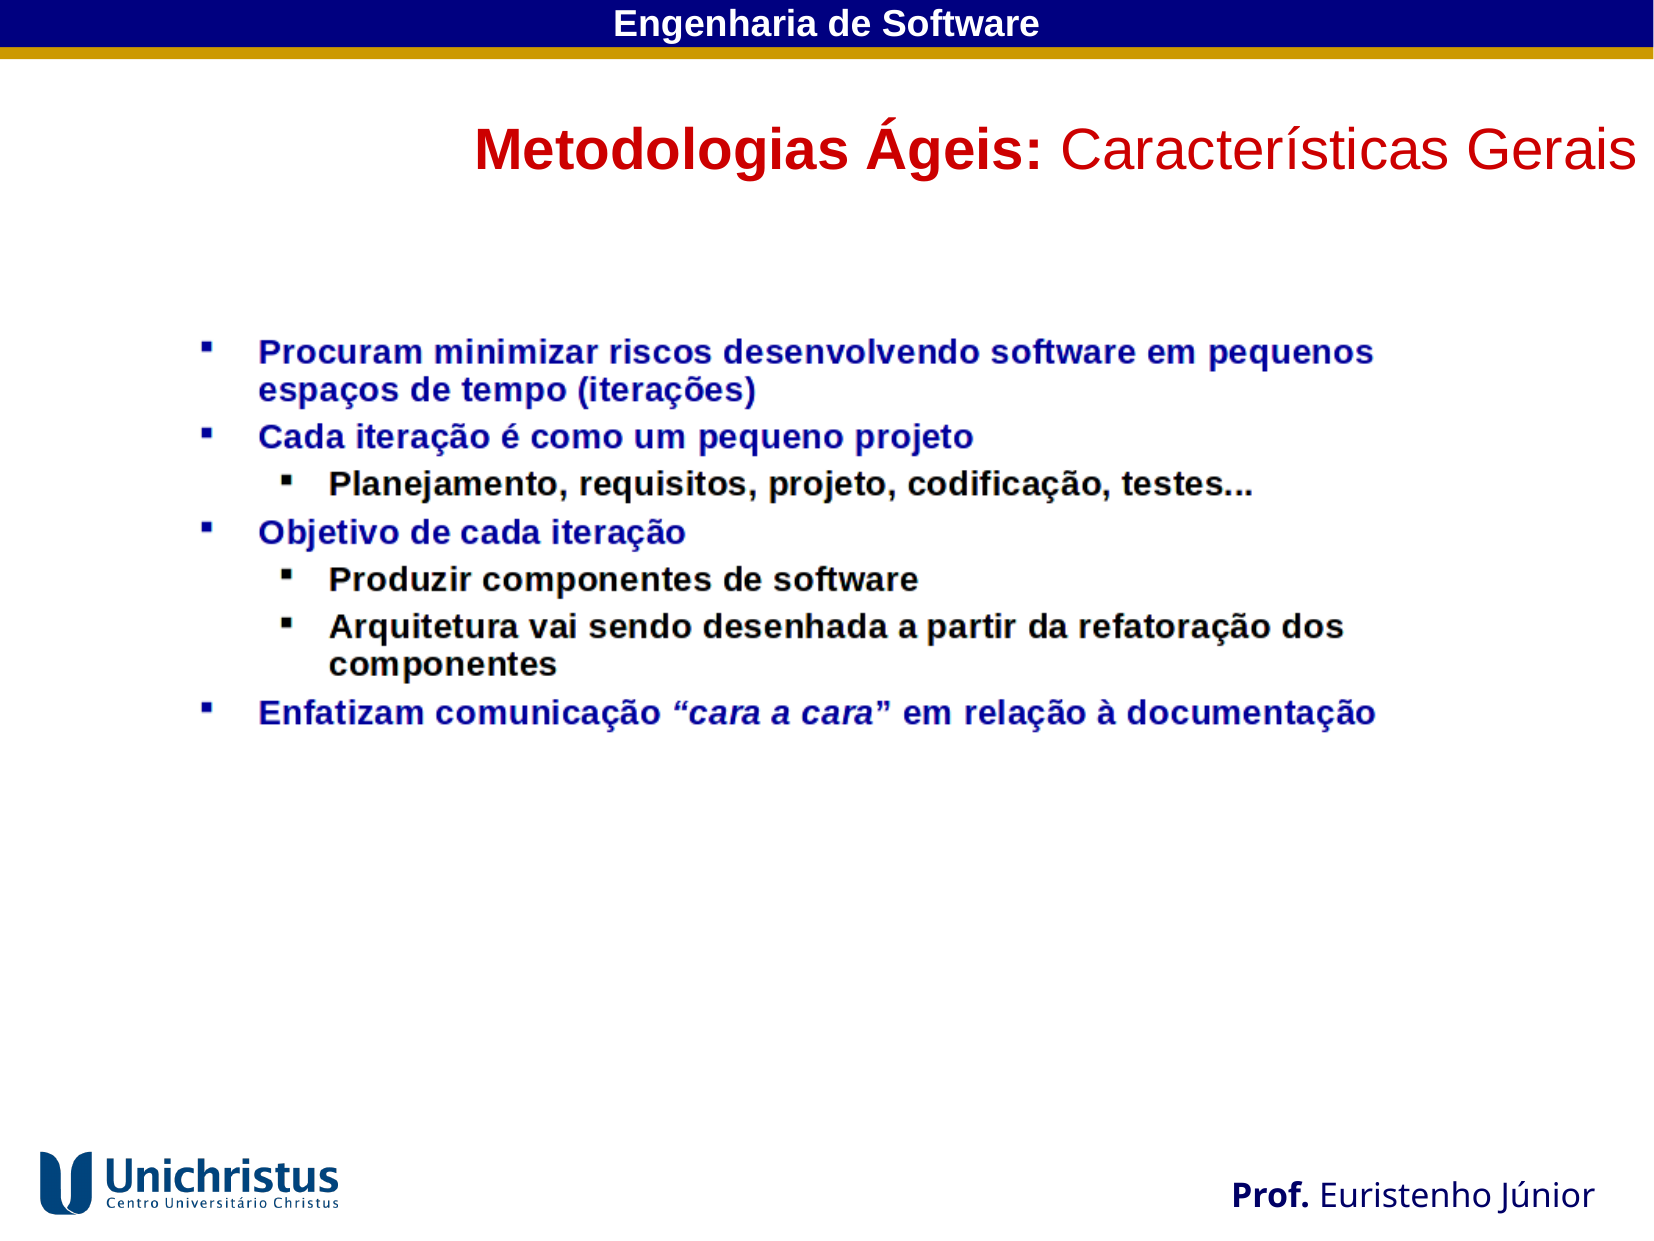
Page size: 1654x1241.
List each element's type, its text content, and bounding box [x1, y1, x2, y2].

picture [35, 1148, 343, 1217]
text_box Engenharia de Software [0, 0, 1654, 48]
text_box Prof. Euristenho Júnior [1216, 1163, 1654, 1224]
text_box Metodologias Ágeis: Características Gerais [459, 109, 1654, 189]
picture [188, 320, 1413, 745]
text_box [0, 48, 1654, 60]
